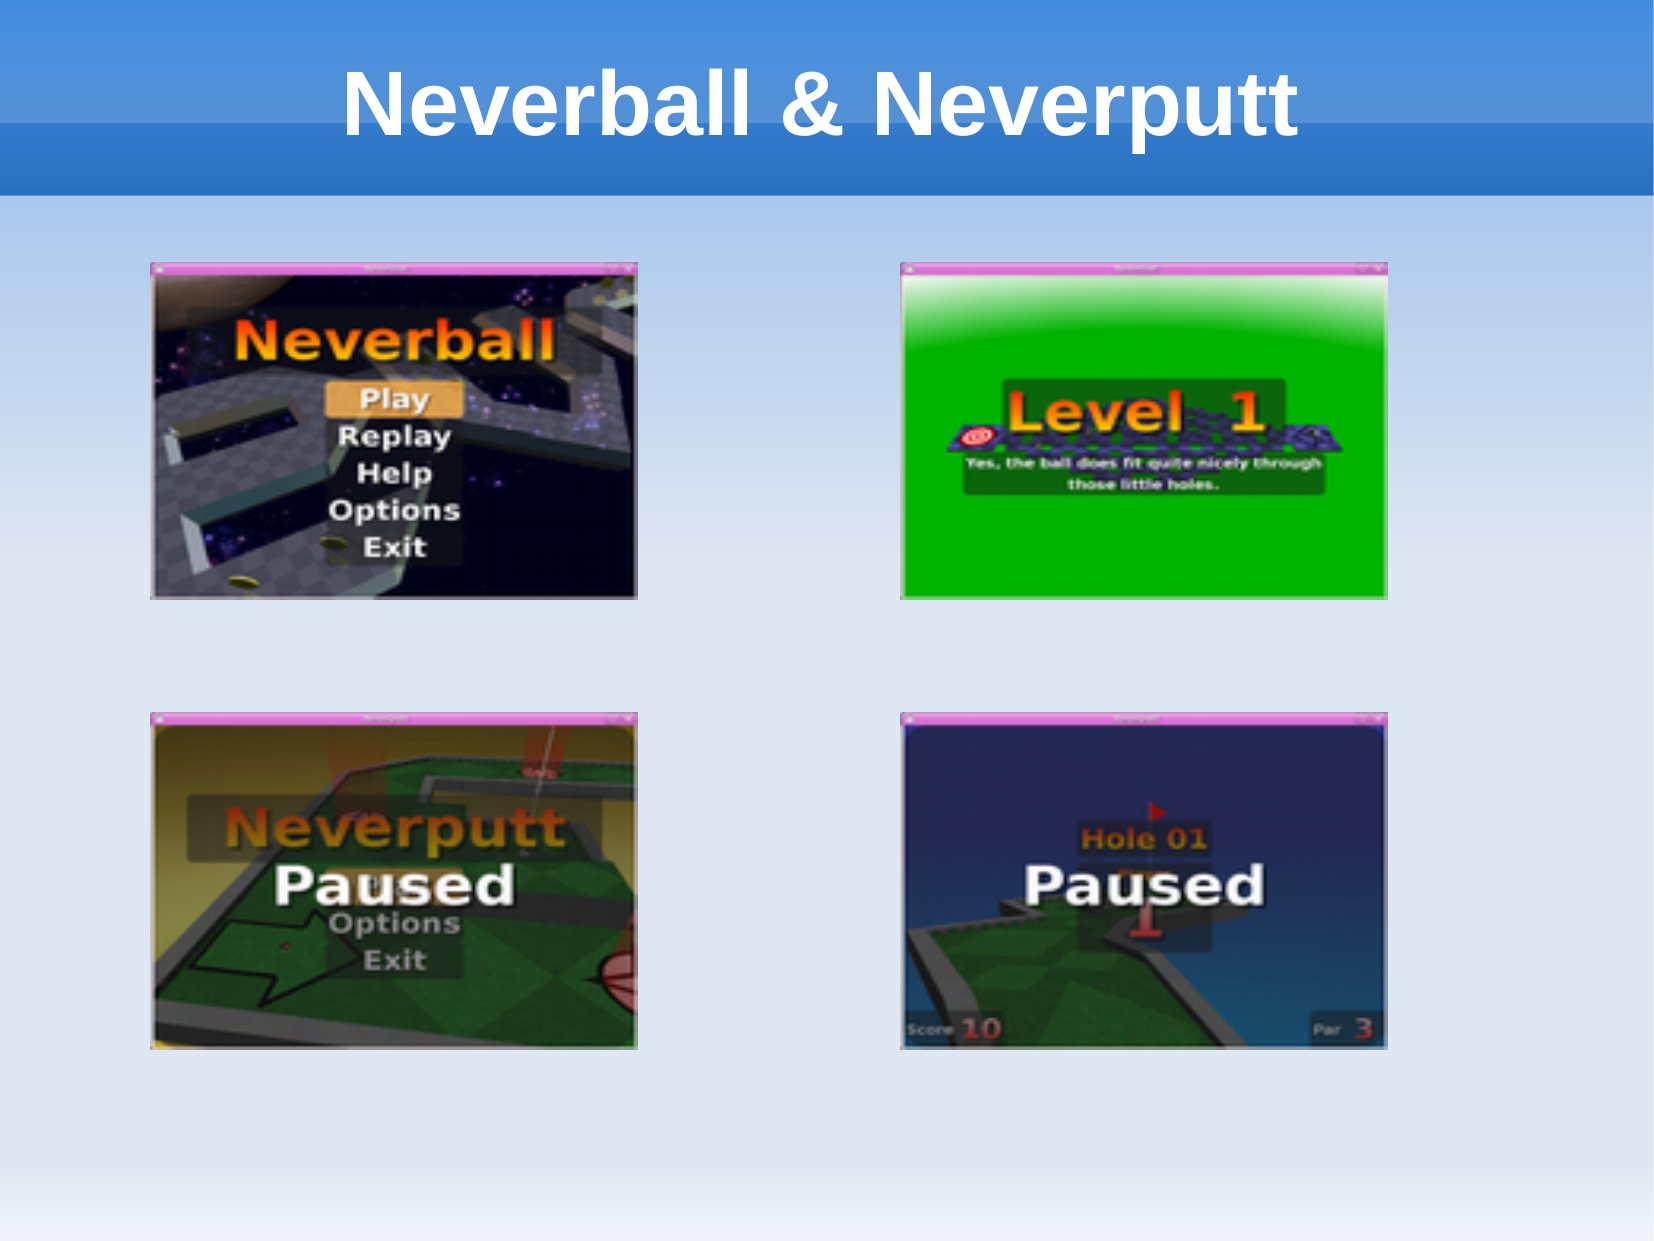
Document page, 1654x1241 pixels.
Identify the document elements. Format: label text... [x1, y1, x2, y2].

title Neverball & Neverputt [76, 7, 1565, 200]
picture [0, 0, 1654, 1241]
